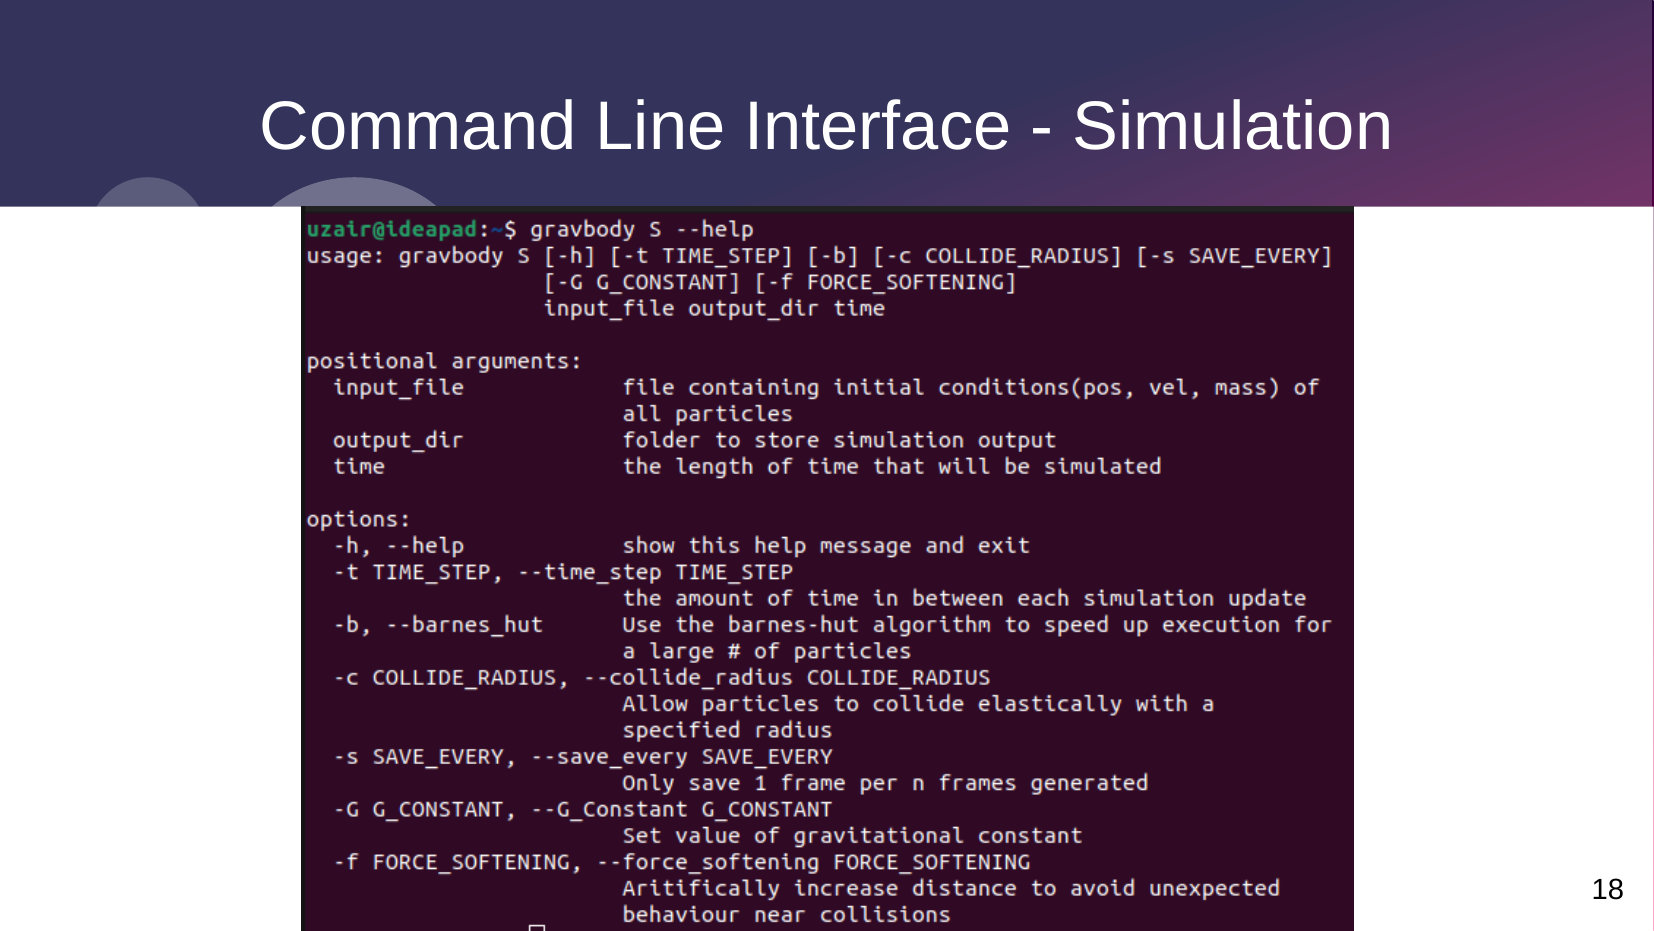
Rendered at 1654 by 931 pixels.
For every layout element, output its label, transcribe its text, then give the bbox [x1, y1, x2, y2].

picture [301, 206, 1354, 931]
title Command Line Interface - Simulation [88, 44, 1565, 207]
